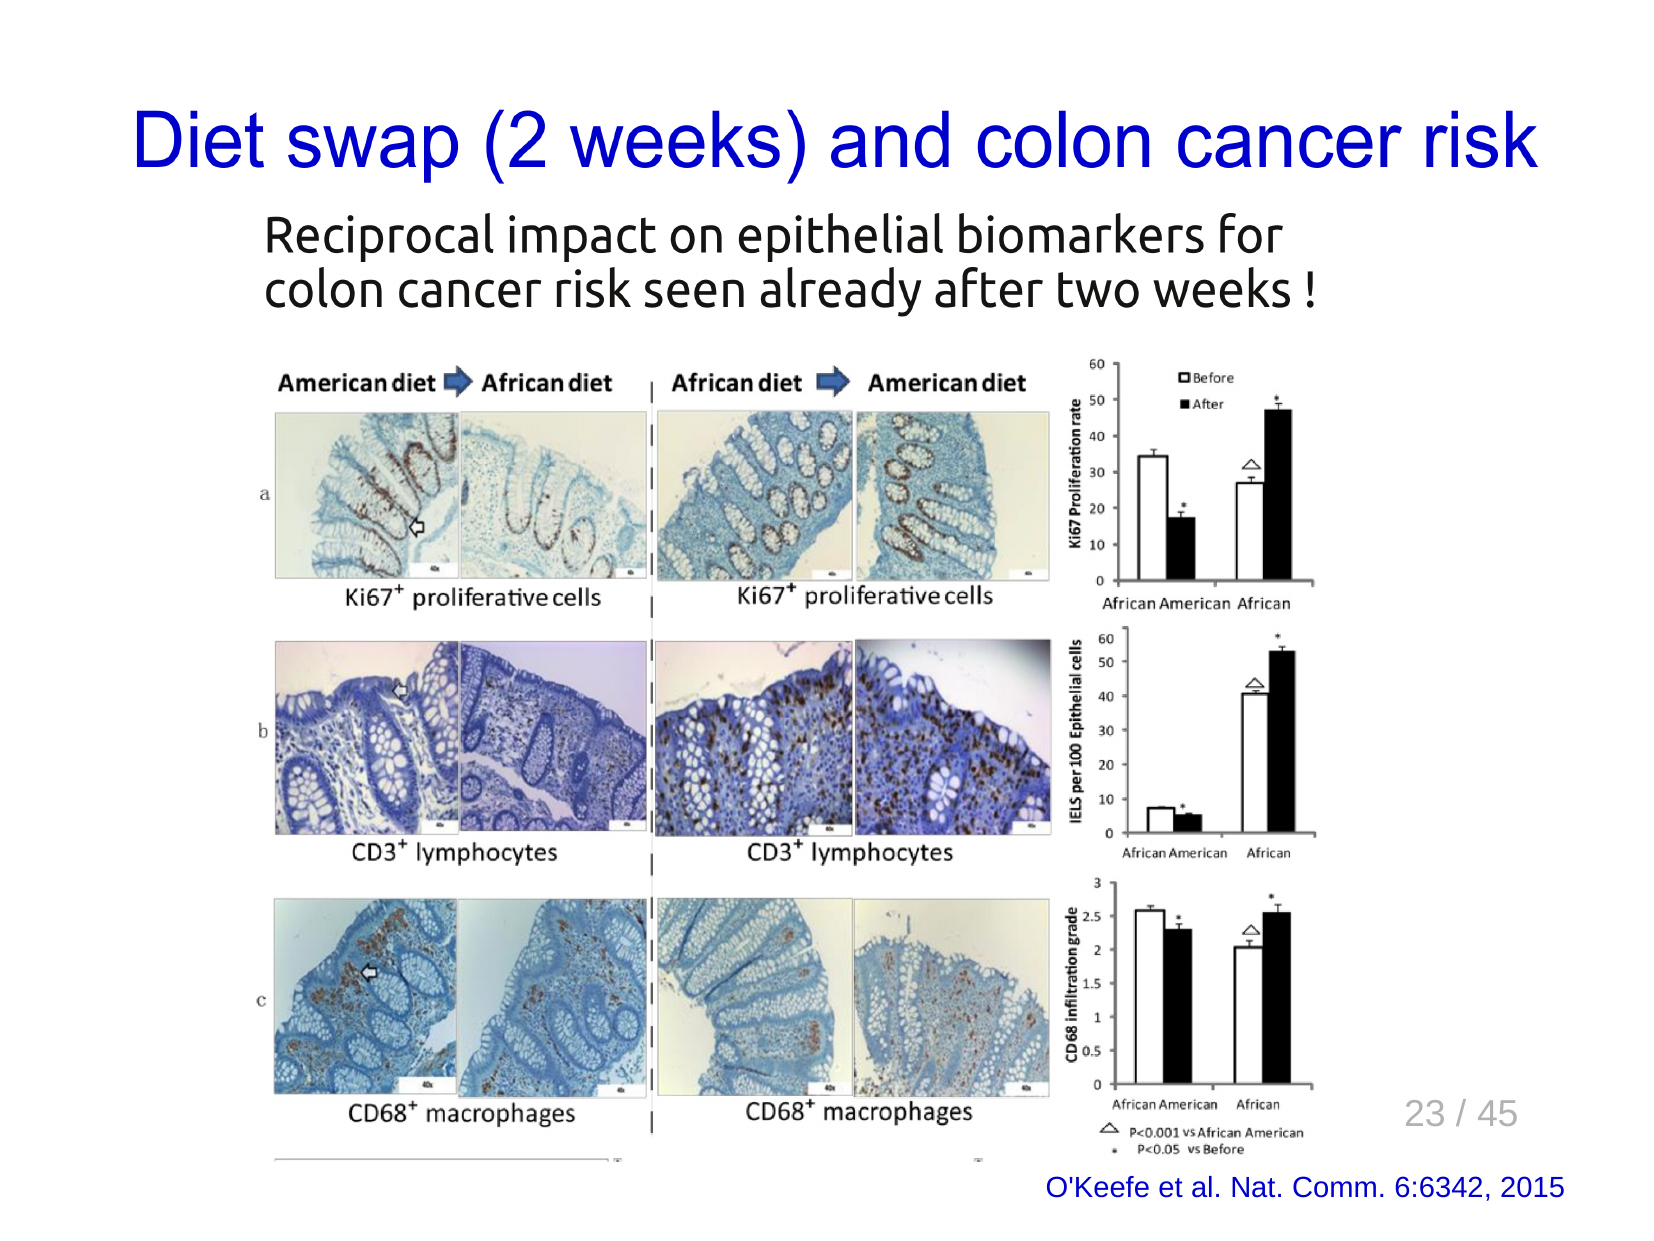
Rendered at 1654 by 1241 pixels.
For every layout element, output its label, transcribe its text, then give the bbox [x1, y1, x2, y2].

text_box <number> / 45 [1389, 1085, 1654, 1148]
text_box O'Keefe et al. Nat. Comm. 6:6342, 2015 [1032, 1161, 1618, 1241]
picture [37, 24, 1618, 1194]
